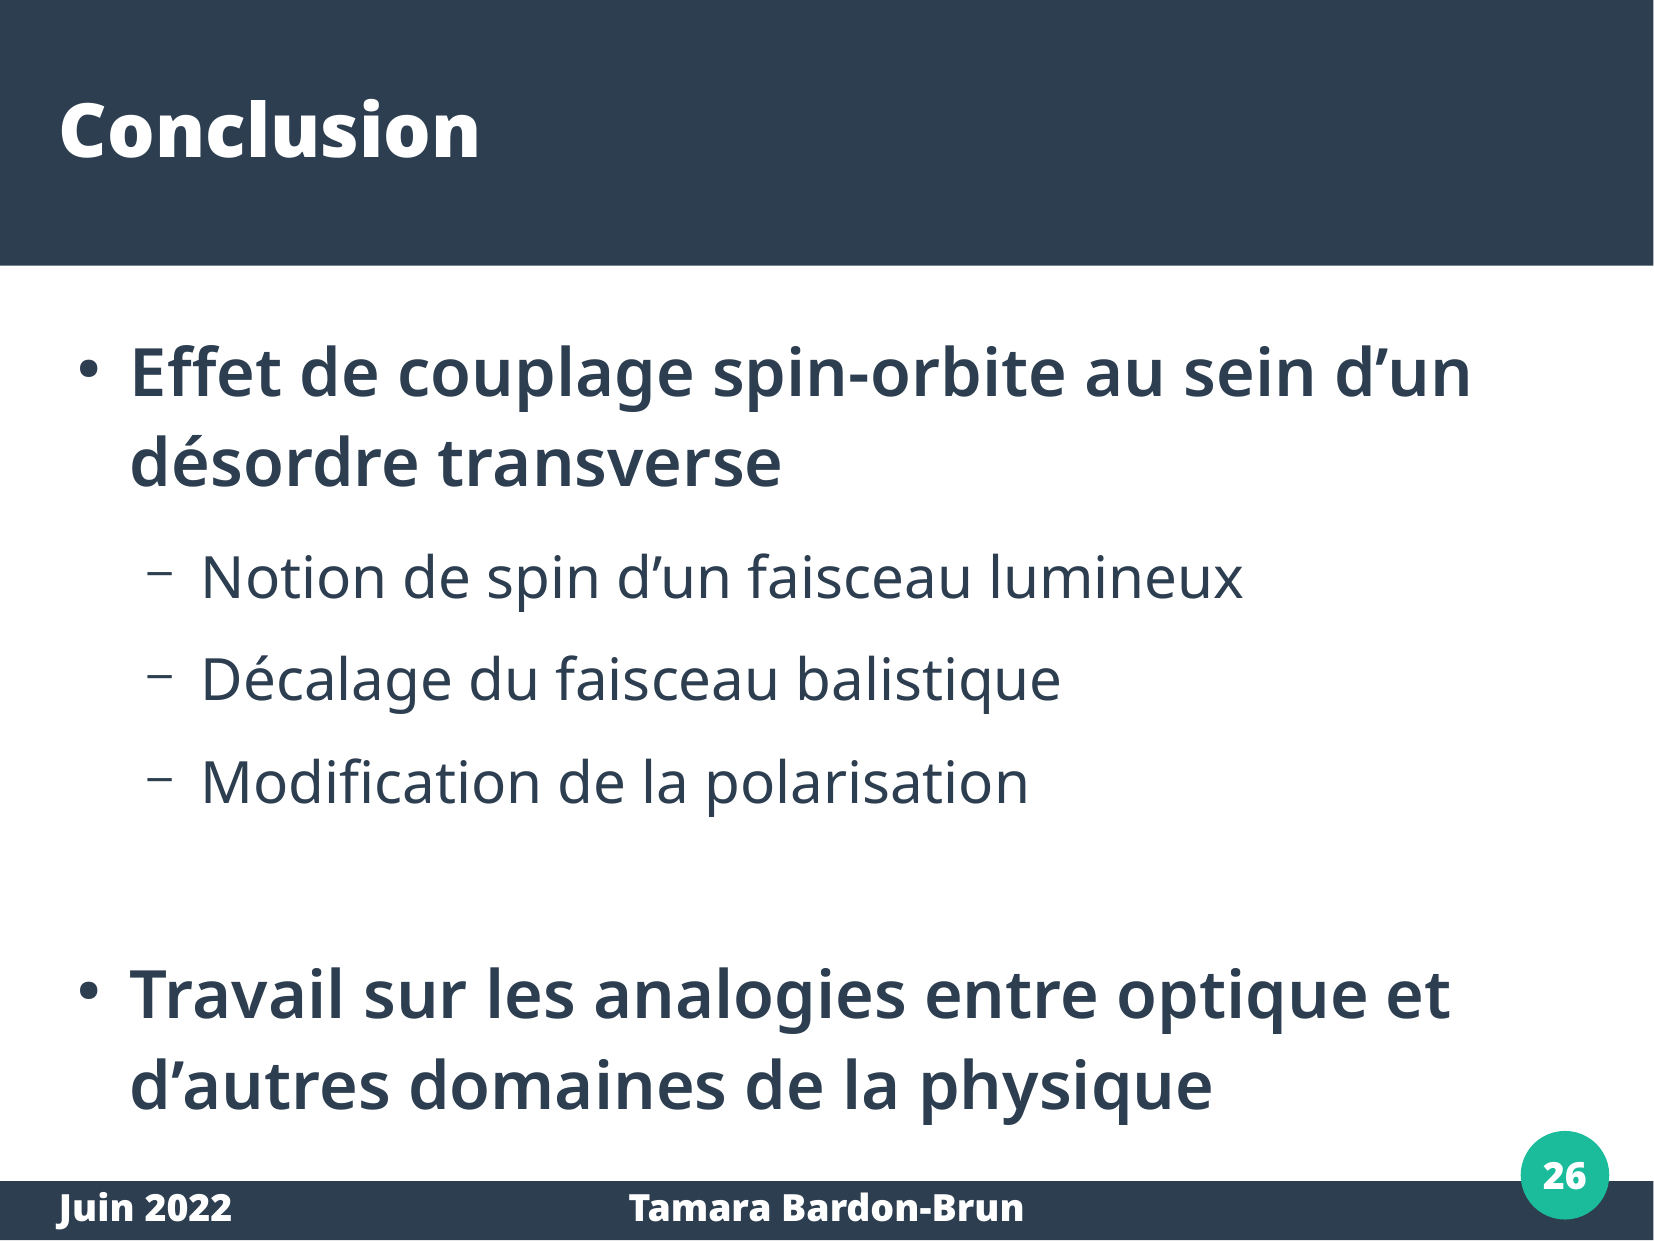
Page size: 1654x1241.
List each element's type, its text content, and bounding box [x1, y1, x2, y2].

title Conclusion [59, 49, 1595, 207]
list Effet de couplage spin-orbite au sein d’un désordre transverse Notion de spin d’un faisceau lumineux Décalage du faisceau balistique Modification de la polarisation Travail sur les analogies entre optique et d’autres domaines de la physique [59, 324, 1595, 1152]
